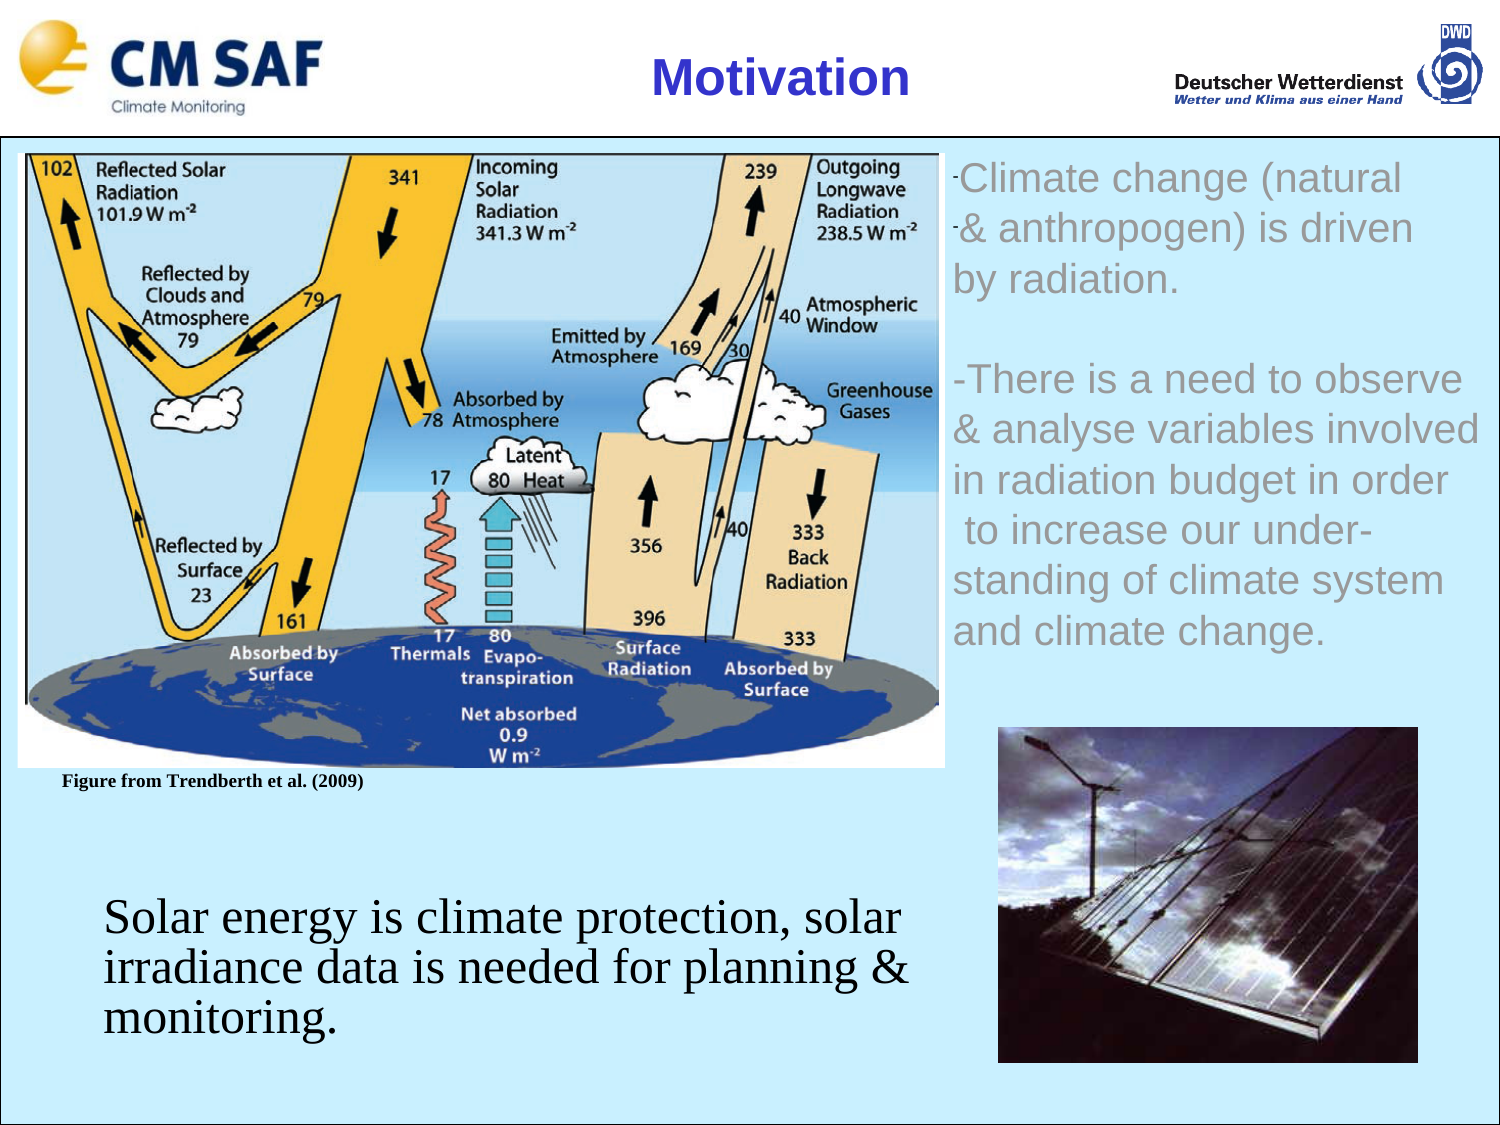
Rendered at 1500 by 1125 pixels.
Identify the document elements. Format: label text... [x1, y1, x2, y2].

picture [1175, 24, 1483, 104]
picture [17, 19, 325, 117]
picture [998, 727, 1418, 1063]
text_box Figure from Trendberth et al. (2009) [47, 749, 721, 799]
text_box Motivation [520, 35, 927, 114]
picture [17, 153, 945, 768]
text_box Climate change (natural & anthropogen) is driven by radiation. -There is a need to observe & analyse variables involved in radiation budget in order to increase our under- standing of climate system and climate change. [938, 143, 1500, 762]
text_box Solar energy is climate protection, solar irradiance data is needed for planning & monitoring. [88, 885, 938, 1052]
